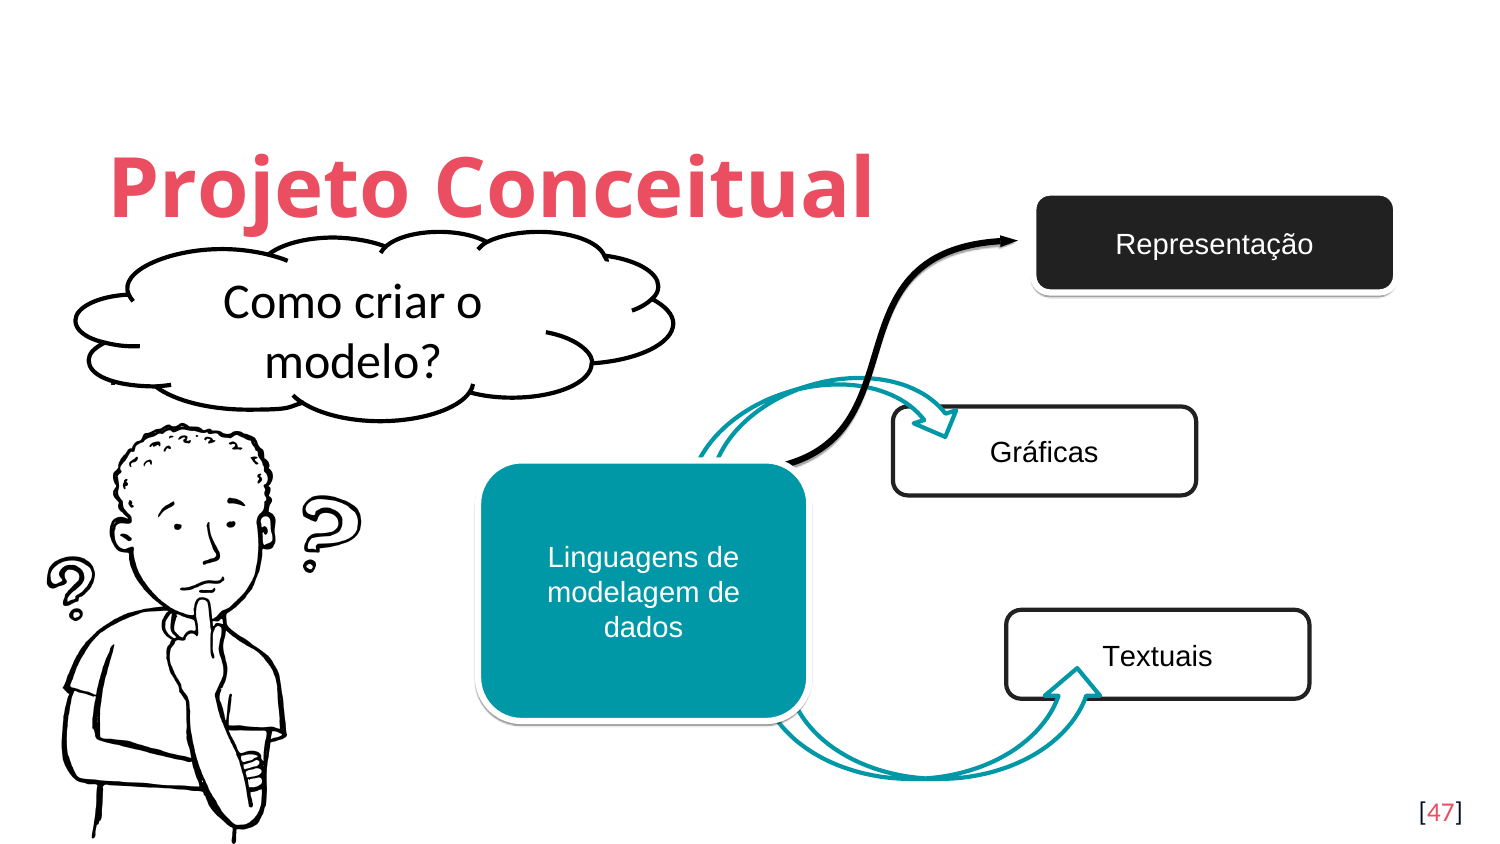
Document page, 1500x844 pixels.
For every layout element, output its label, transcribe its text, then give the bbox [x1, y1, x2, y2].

text_box Modelo de Alto Nível [403, 243, 962, 749]
text_box Modelo de Alto Nível [795, 243, 1408, 749]
picture [0, 421, 415, 844]
text_box Modelo de Alto Nível [92, 371, 358, 421]
text_box Linguagens de modelagem de dados [478, 460, 810, 722]
text_box Modelo de Alto Nível [92, 243, 289, 302]
text_box [776, 668, 1101, 779]
text_box Representação [1033, 192, 1397, 293]
text_box Projeto Conceitual [92, 104, 1408, 243]
text_box Textuais [1006, 609, 1310, 699]
text_box Como criar o modelo? [75, 231, 674, 422]
slide_number [47] [1403, 779, 1494, 844]
